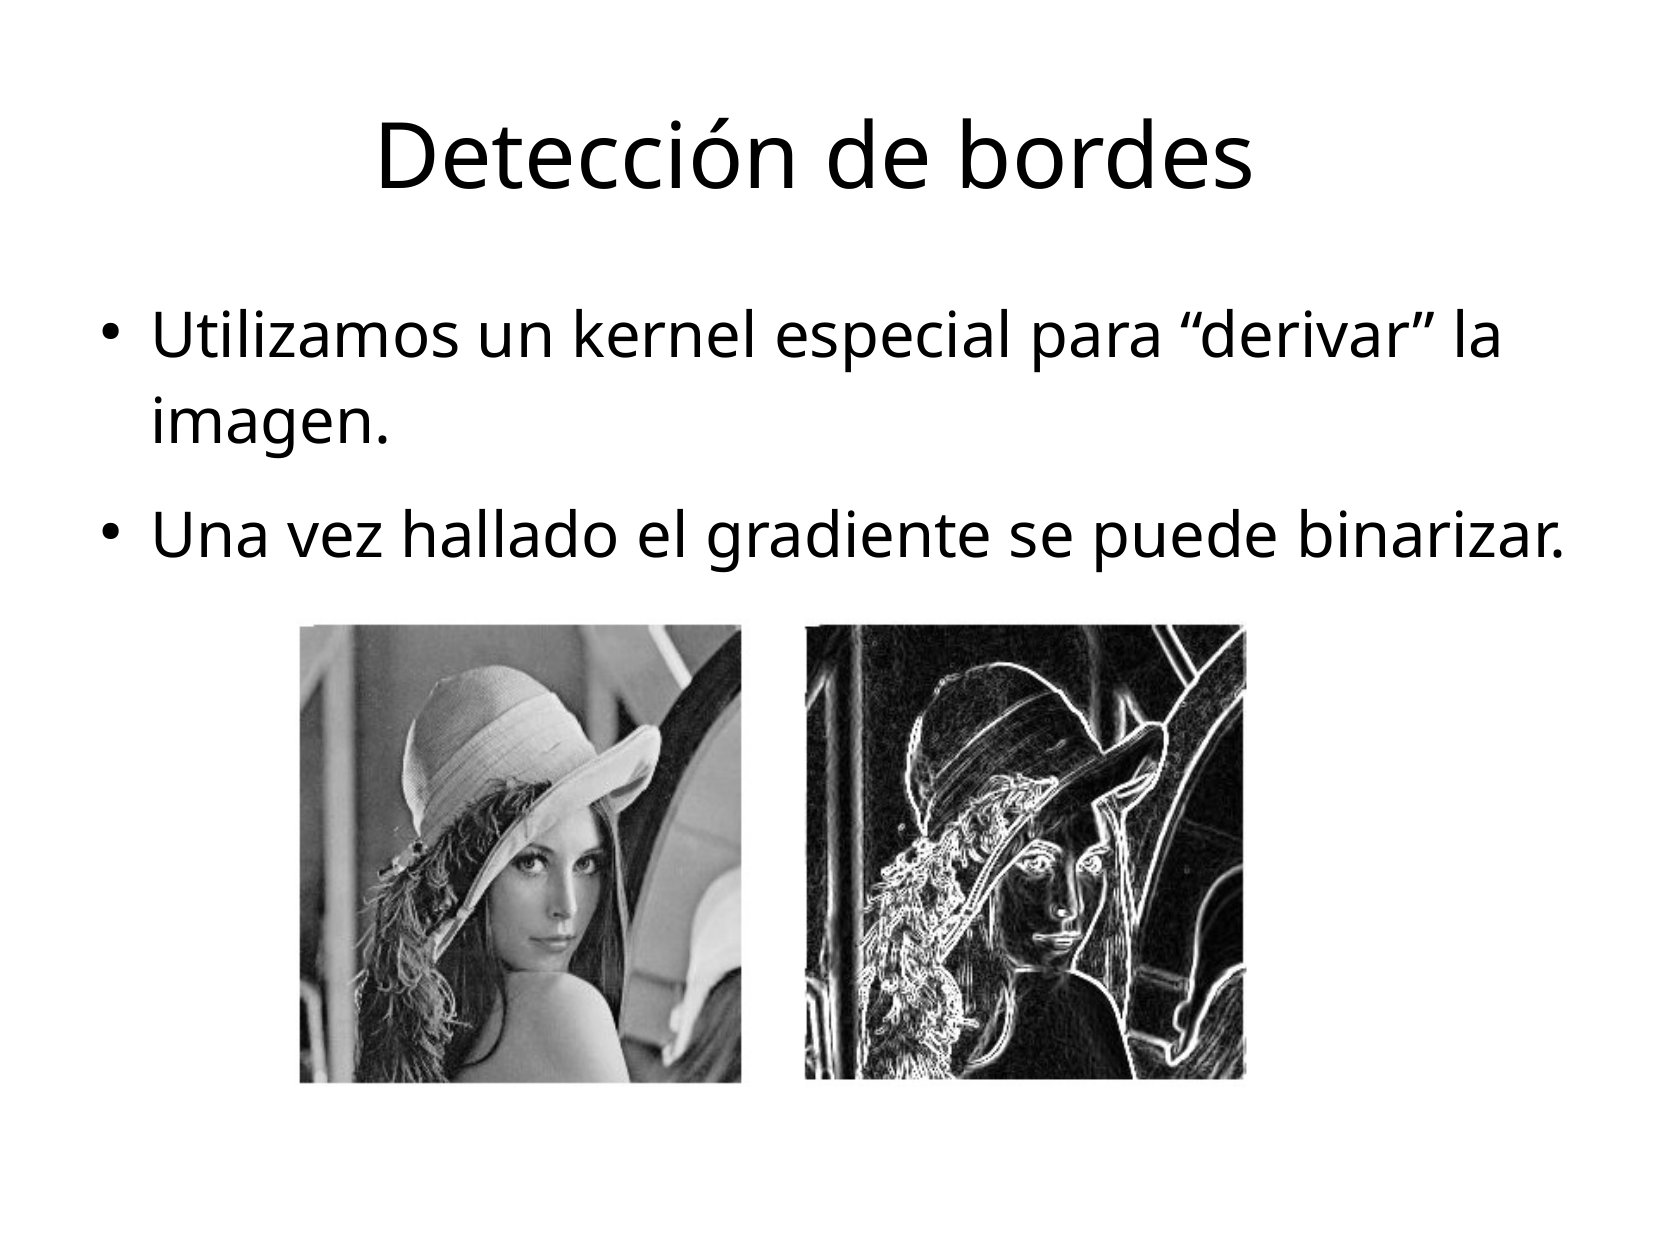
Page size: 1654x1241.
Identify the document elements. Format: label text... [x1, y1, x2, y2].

picture [295, 618, 1252, 1087]
title Detección de bordes [82, 49, 1571, 257]
list Utilizamos un kernel especial para “derivar” la imagen. Una vez hallado el gradiente se puede binarizar. [82, 290, 1583, 650]
